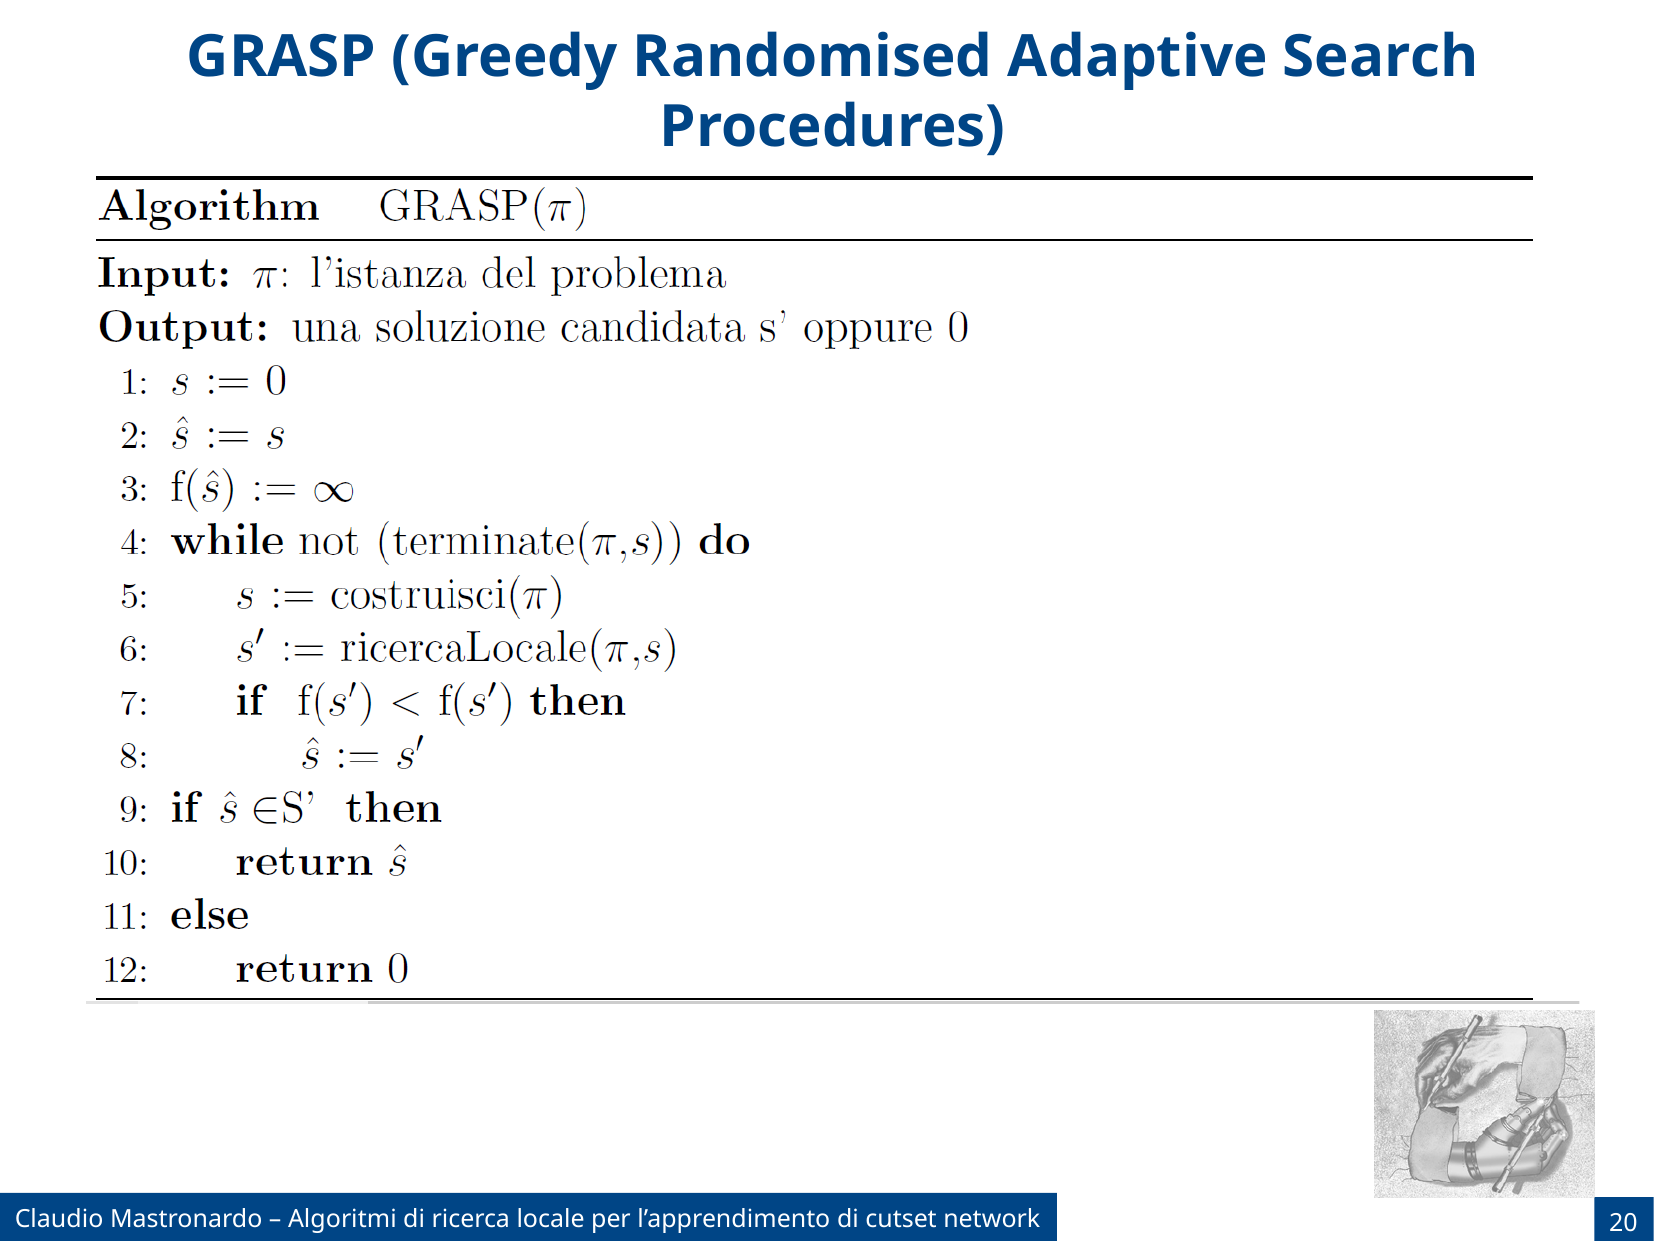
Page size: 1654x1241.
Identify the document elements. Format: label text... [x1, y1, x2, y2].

title GRASP (Greedy Randomised Adaptive Search Procedures) [41, 17, 1625, 107]
chart [86, 173, 1580, 1004]
